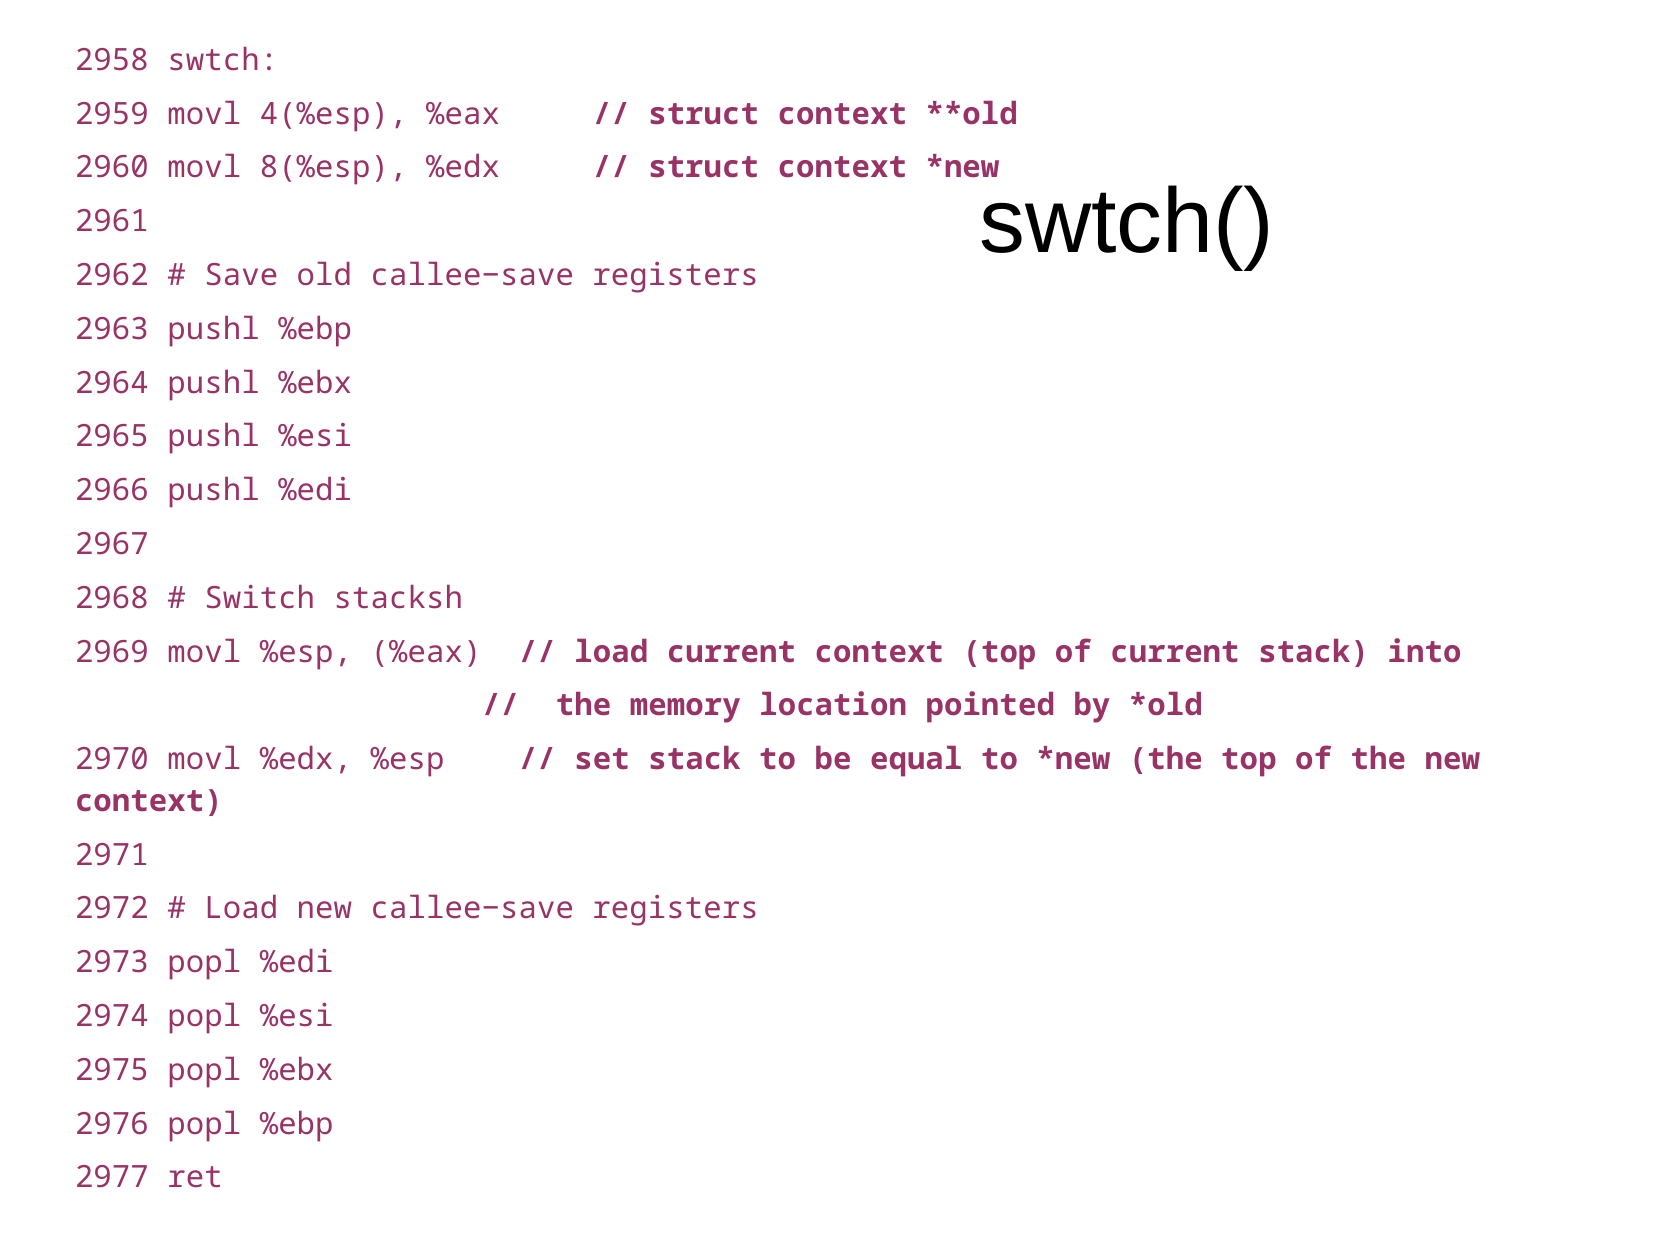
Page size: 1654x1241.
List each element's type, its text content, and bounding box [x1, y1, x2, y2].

title swtch() [679, 117, 1576, 325]
list 2958 swtch: 2959 movl 4(%esp), %eax // struct context **old 2960 movl 8(%esp), %edx // struct context *new 2961 2962 # Save old callee−save registers 2963 pushl %ebp 2964 pushl %ebx 2965 pushl %esi 2966 pushl %edi 2967 2968 # Switch stacksh 2969 movl %esp, (%eax) // load current context (top of current stack) into // the memory location pointed by *old 2970 movl %edx, %esp // set stack to be equal to *new (the top of the new context) 2971 2972 # Load new callee−save registers 2973 popl %edi 2974 popl %esi 2975 popl %ebx 2976 popl %ebp 2977 ret [75, 37, 1613, 1201]
